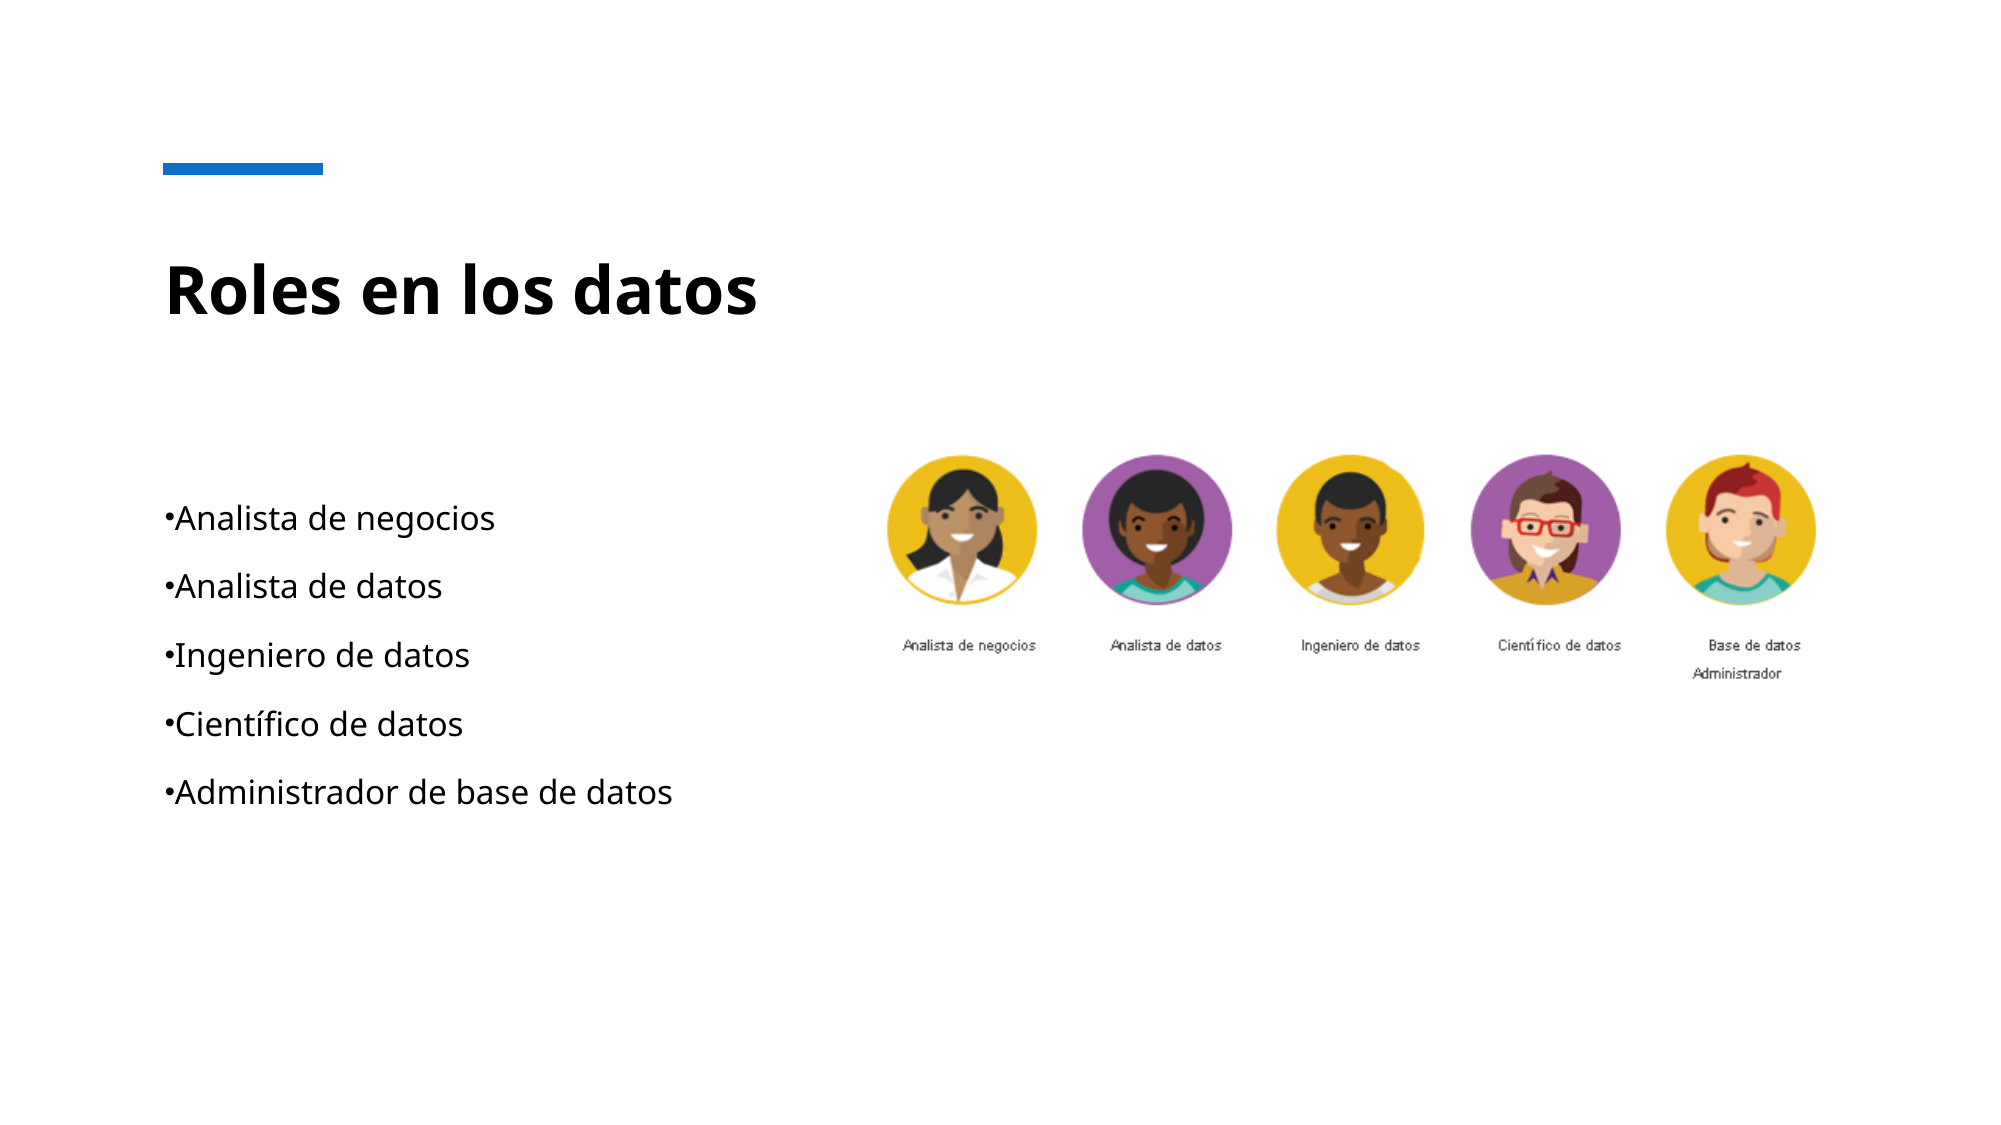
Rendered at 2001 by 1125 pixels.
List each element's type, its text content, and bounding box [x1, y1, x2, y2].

picture [850, 419, 1863, 704]
title Roles en los datos [149, 239, 783, 481]
list Analista de negocios Analista de datos Ingeniero de datos Científico de datos Administrador de base de datos [149, 481, 783, 963]
